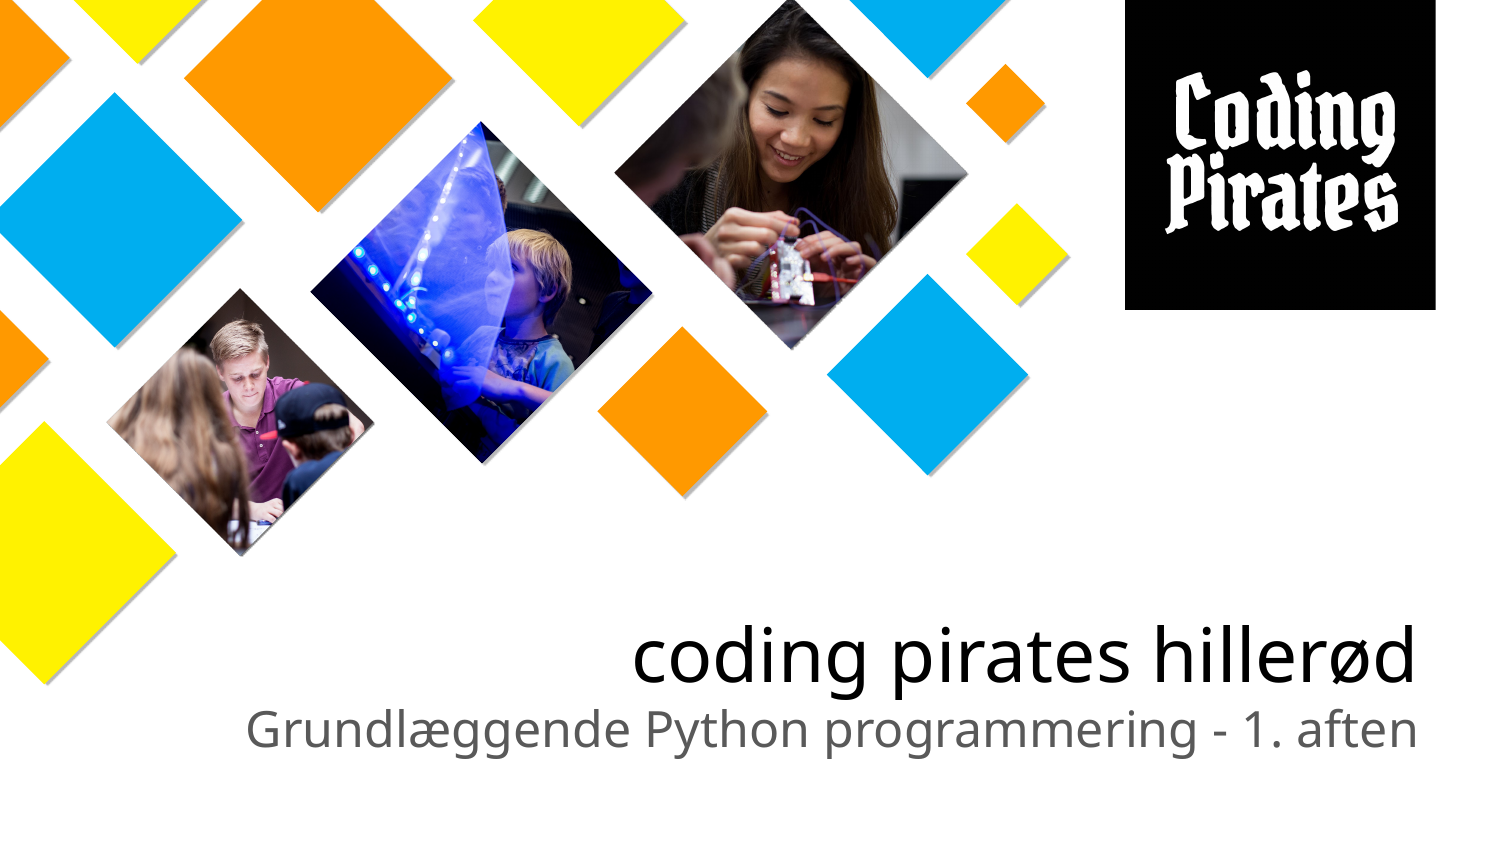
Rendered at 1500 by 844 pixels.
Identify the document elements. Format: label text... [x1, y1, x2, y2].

title coding pirates hillerød Grundlæggende Python programmering - 1. aften [70, 592, 1435, 805]
picture [500, 0, 1081, 378]
picture [20, 266, 460, 578]
picture [1125, 0, 1436, 310]
